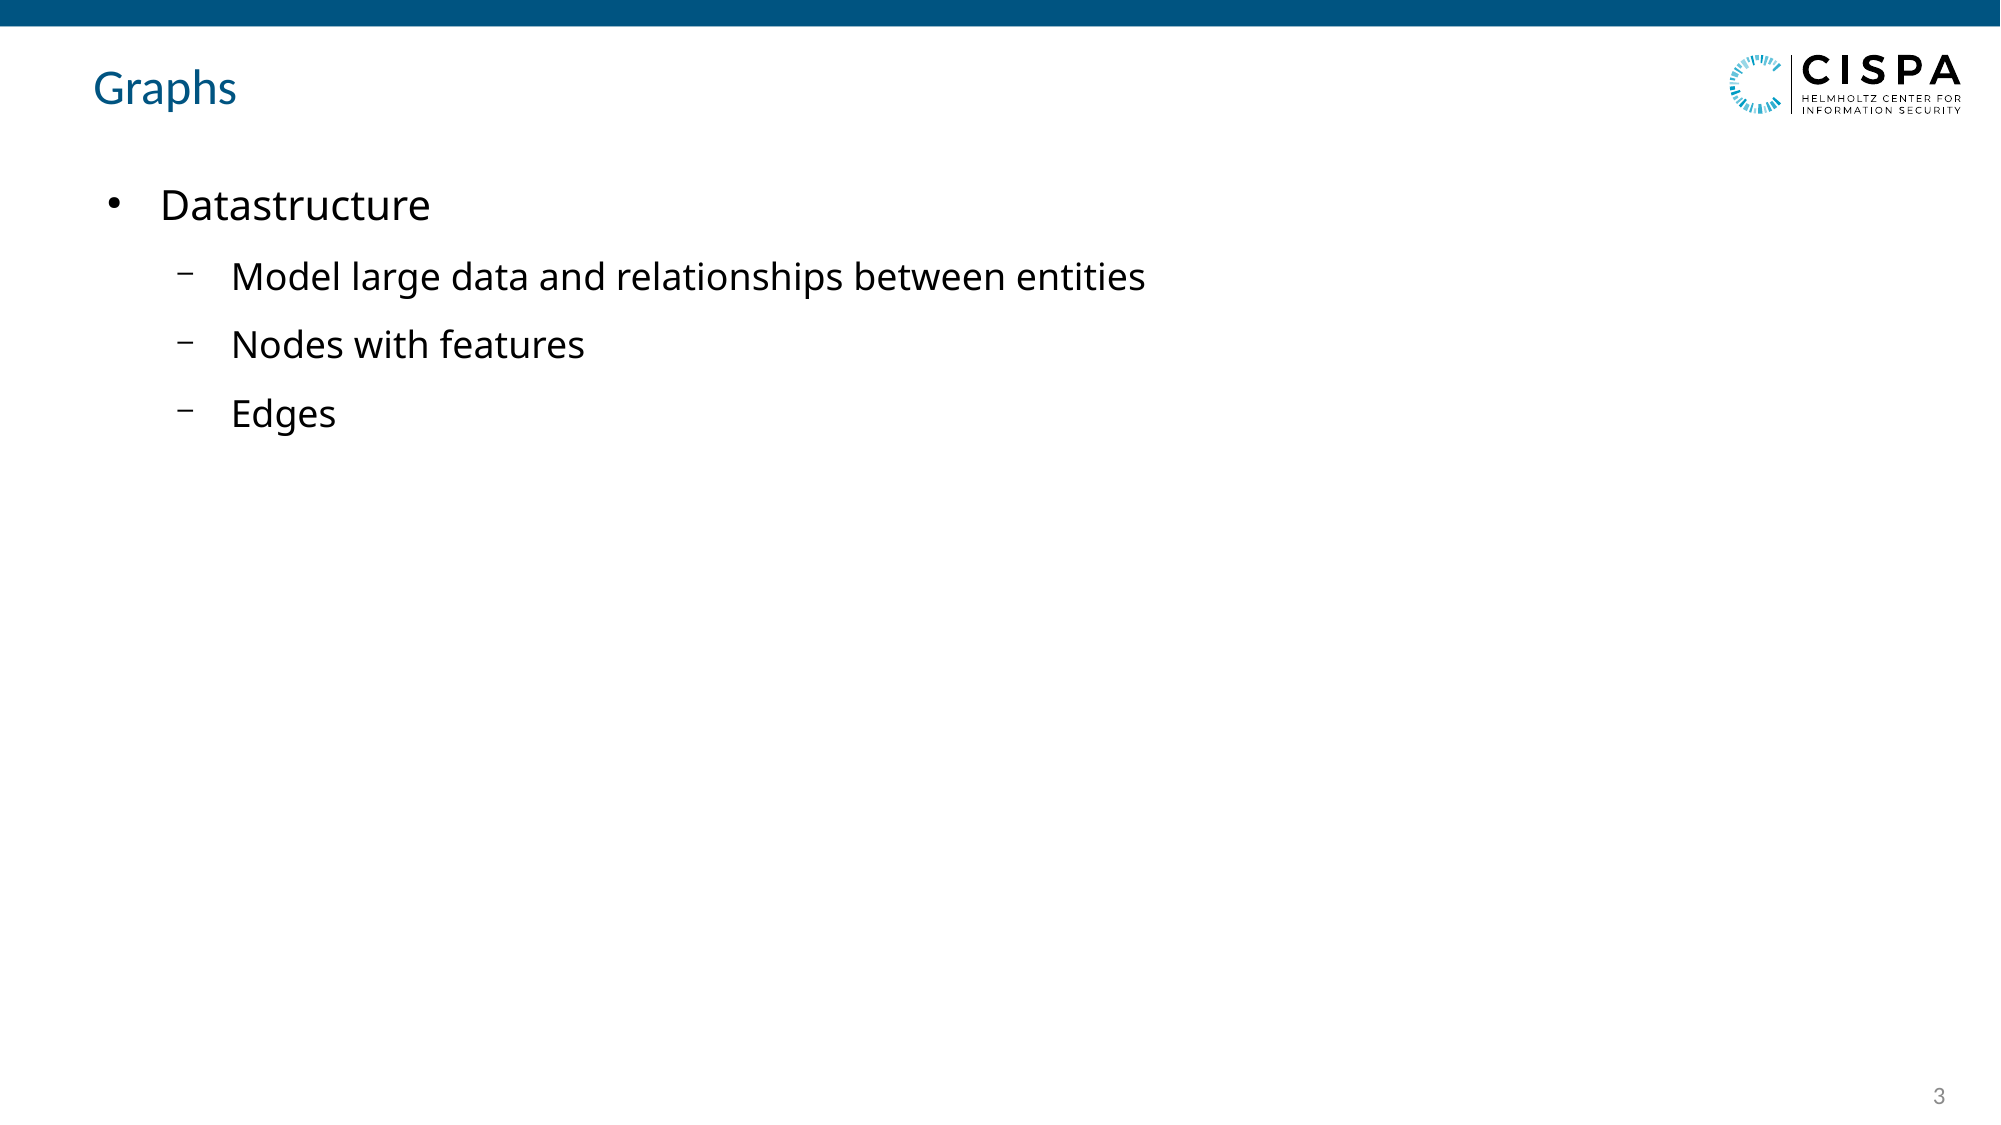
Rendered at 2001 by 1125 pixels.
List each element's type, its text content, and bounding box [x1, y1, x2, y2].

title Graphs [78, 38, 1699, 131]
slide_number <number> [1870, 1065, 1961, 1125]
list Datastructure Model large data and relationships between entities Nodes with features Edges [78, 173, 1922, 1027]
